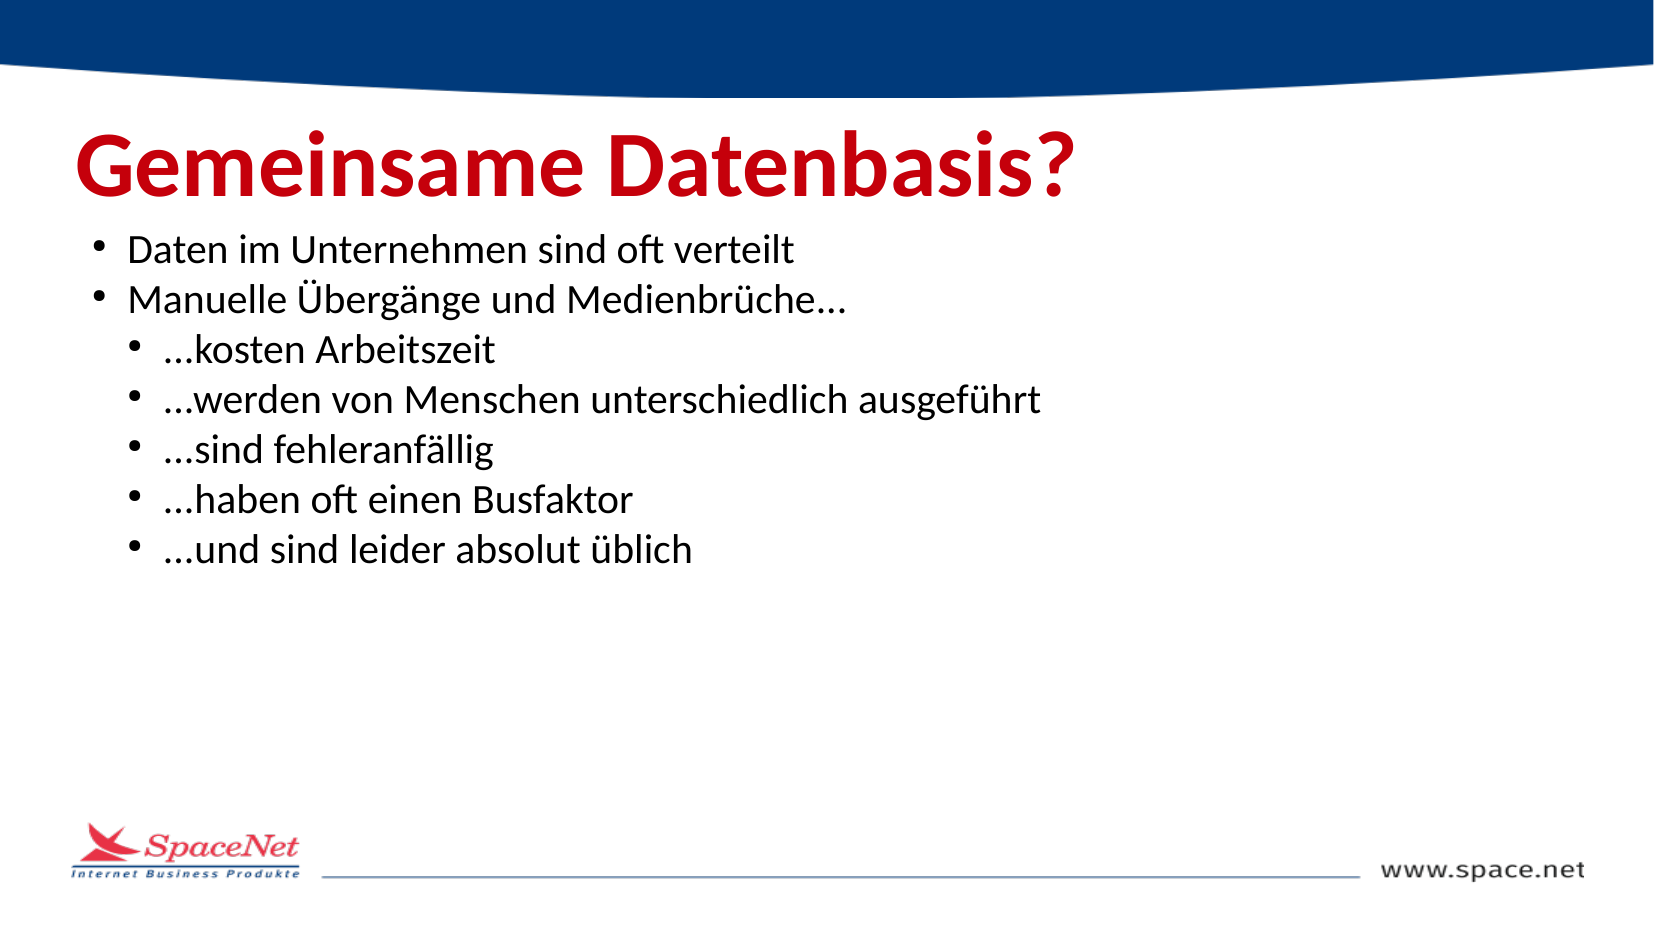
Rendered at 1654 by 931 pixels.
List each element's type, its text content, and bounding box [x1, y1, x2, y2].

text_box Daten im Unternehmen sind oft verteilt Manuelle Übergänge und Medienbrüche... ...kosten Arbeitszeit ...werden von Menschen unterschiedlich ausgeführt ...sind fehleranfällig ...haben oft einen Busfaktor ...und sind leider absolut üblich [77, 223, 1576, 580]
text_box Gemeinsame Datenbasis? [60, 95, 1583, 223]
